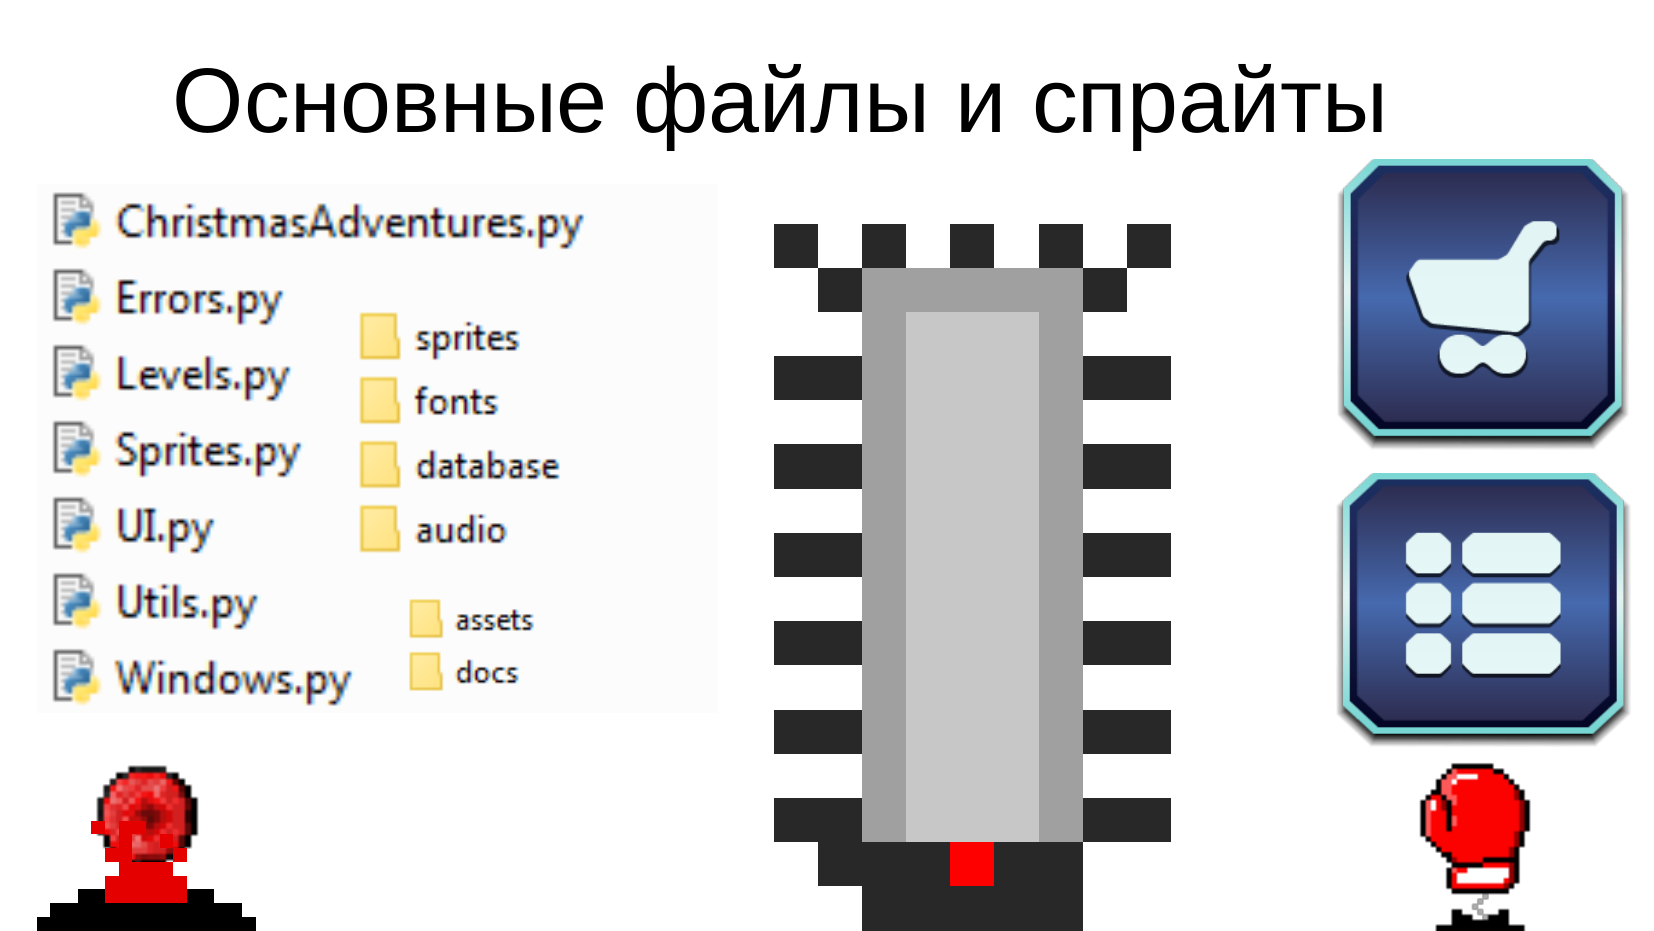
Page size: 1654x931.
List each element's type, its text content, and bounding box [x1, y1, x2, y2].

picture [37, 159, 1645, 931]
title Основные файлы и спрайты [37, 0, 1526, 156]
